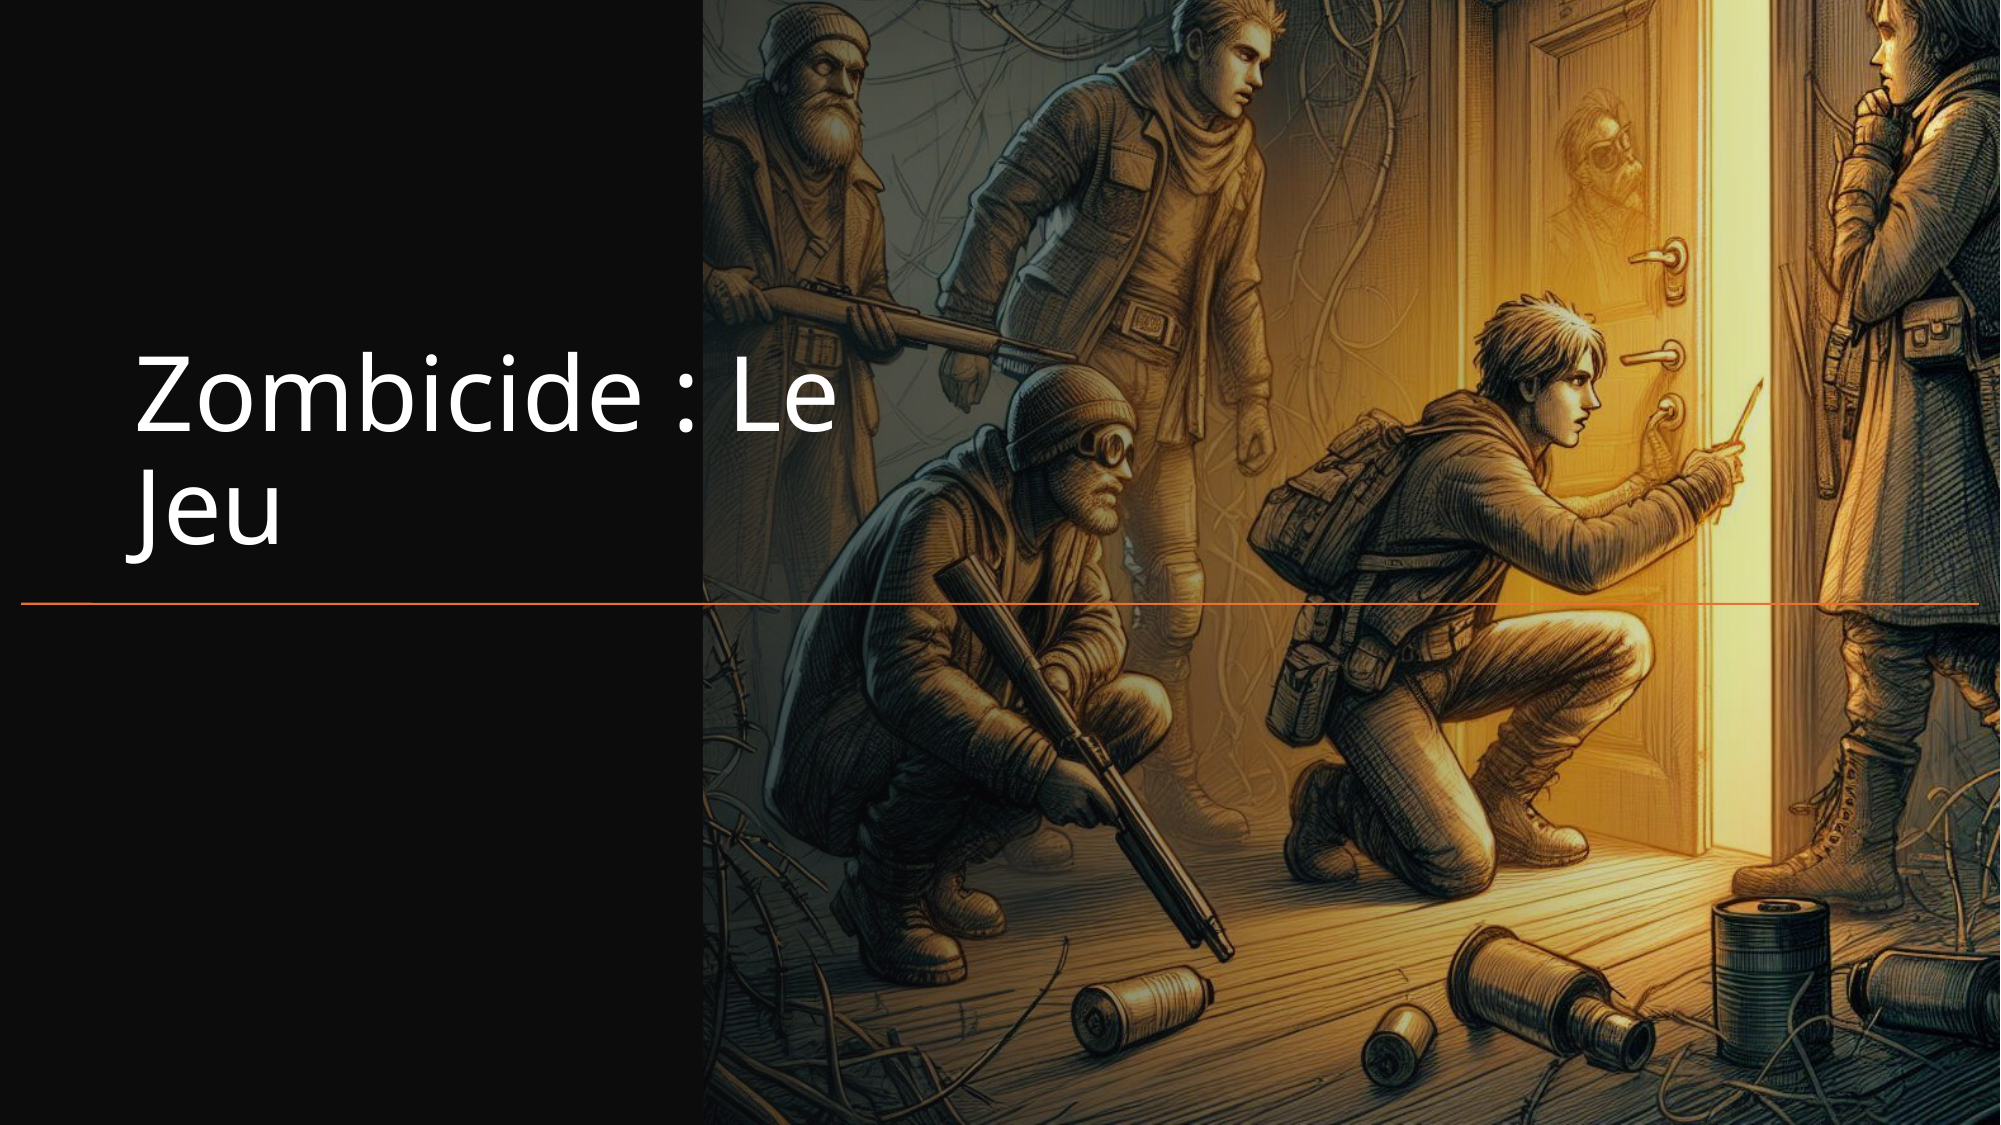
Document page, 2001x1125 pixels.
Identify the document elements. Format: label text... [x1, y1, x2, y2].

text_box [0, 0, 2000, 1125]
title Zombicide : Le Jeu [119, 182, 1023, 575]
